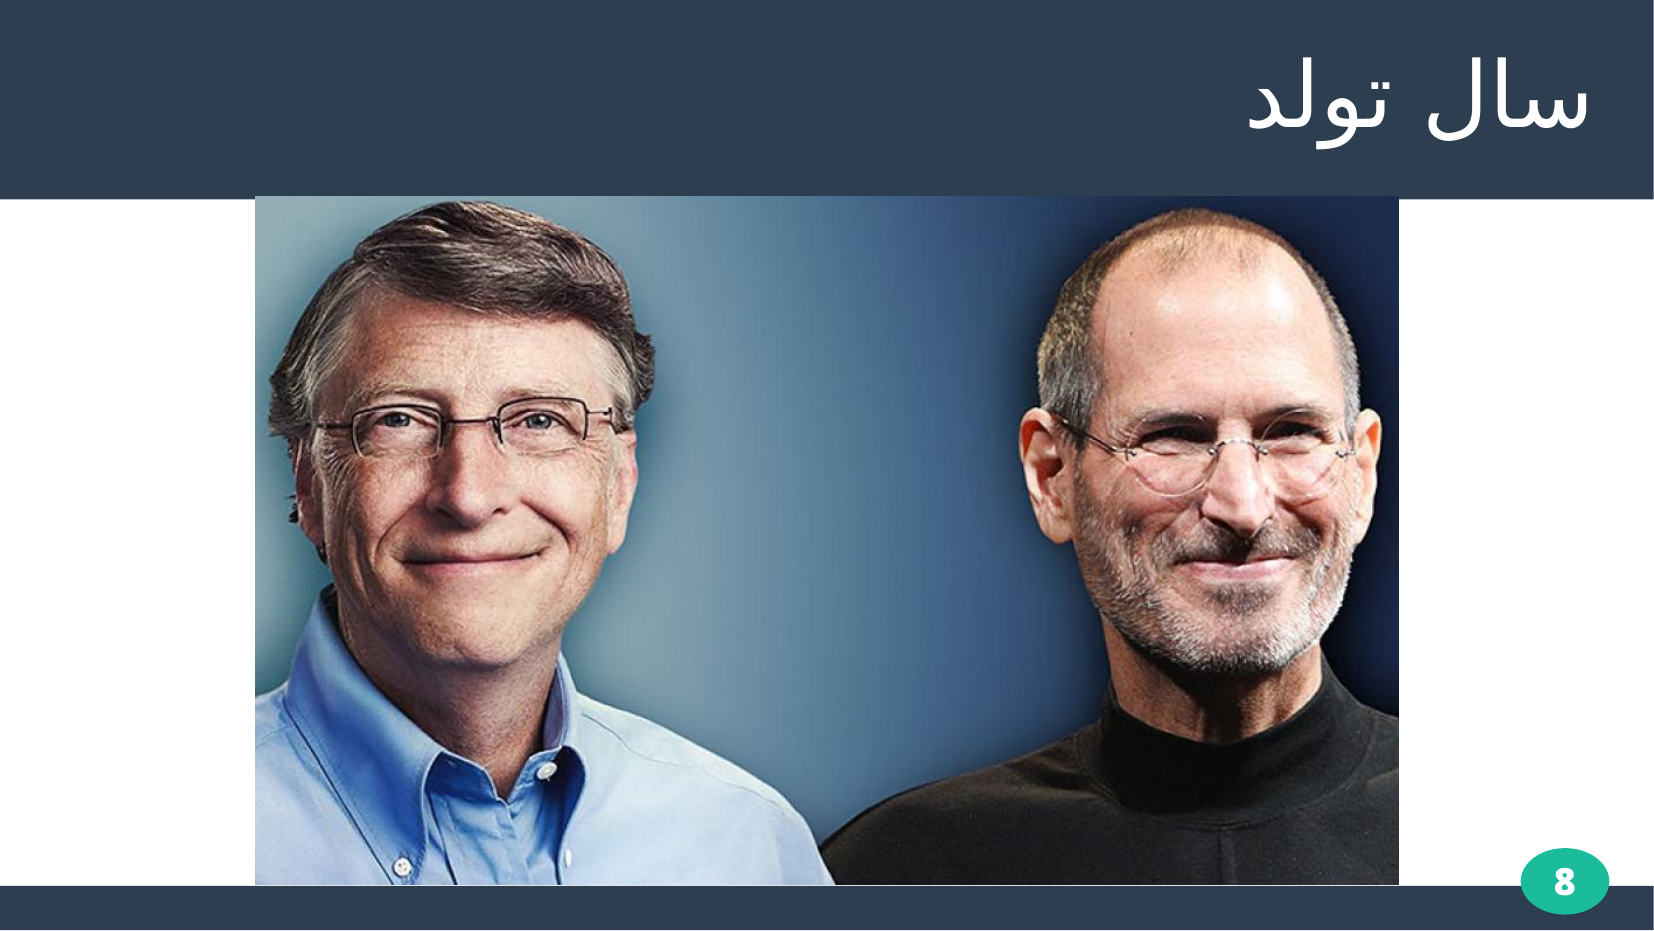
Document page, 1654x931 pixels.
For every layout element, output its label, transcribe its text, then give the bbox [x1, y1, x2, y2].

picture [255, 196, 1399, 885]
title سال تولد [59, 37, 1595, 155]
